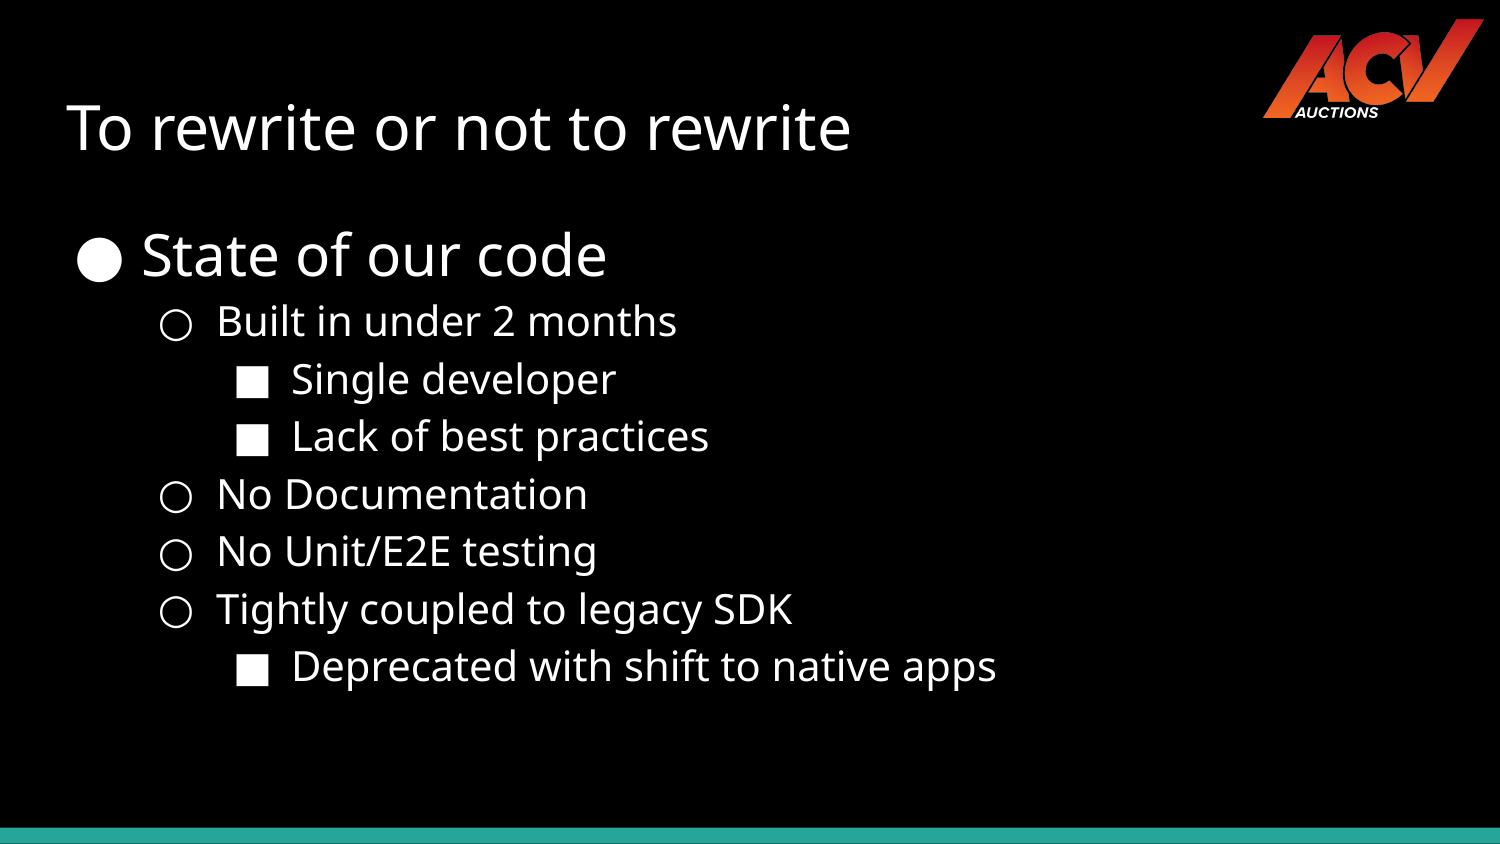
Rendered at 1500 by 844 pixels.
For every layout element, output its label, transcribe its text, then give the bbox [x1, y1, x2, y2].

list State of our code Built in under 2 months Single developer Lack of best practices No Documentation No Unit/E2E testing Tightly coupled to legacy SDK Deprecated with shift to native apps [51, 192, 1449, 750]
title To rewrite or not to rewrite [51, 72, 1449, 174]
picture [1262, 19, 1484, 118]
